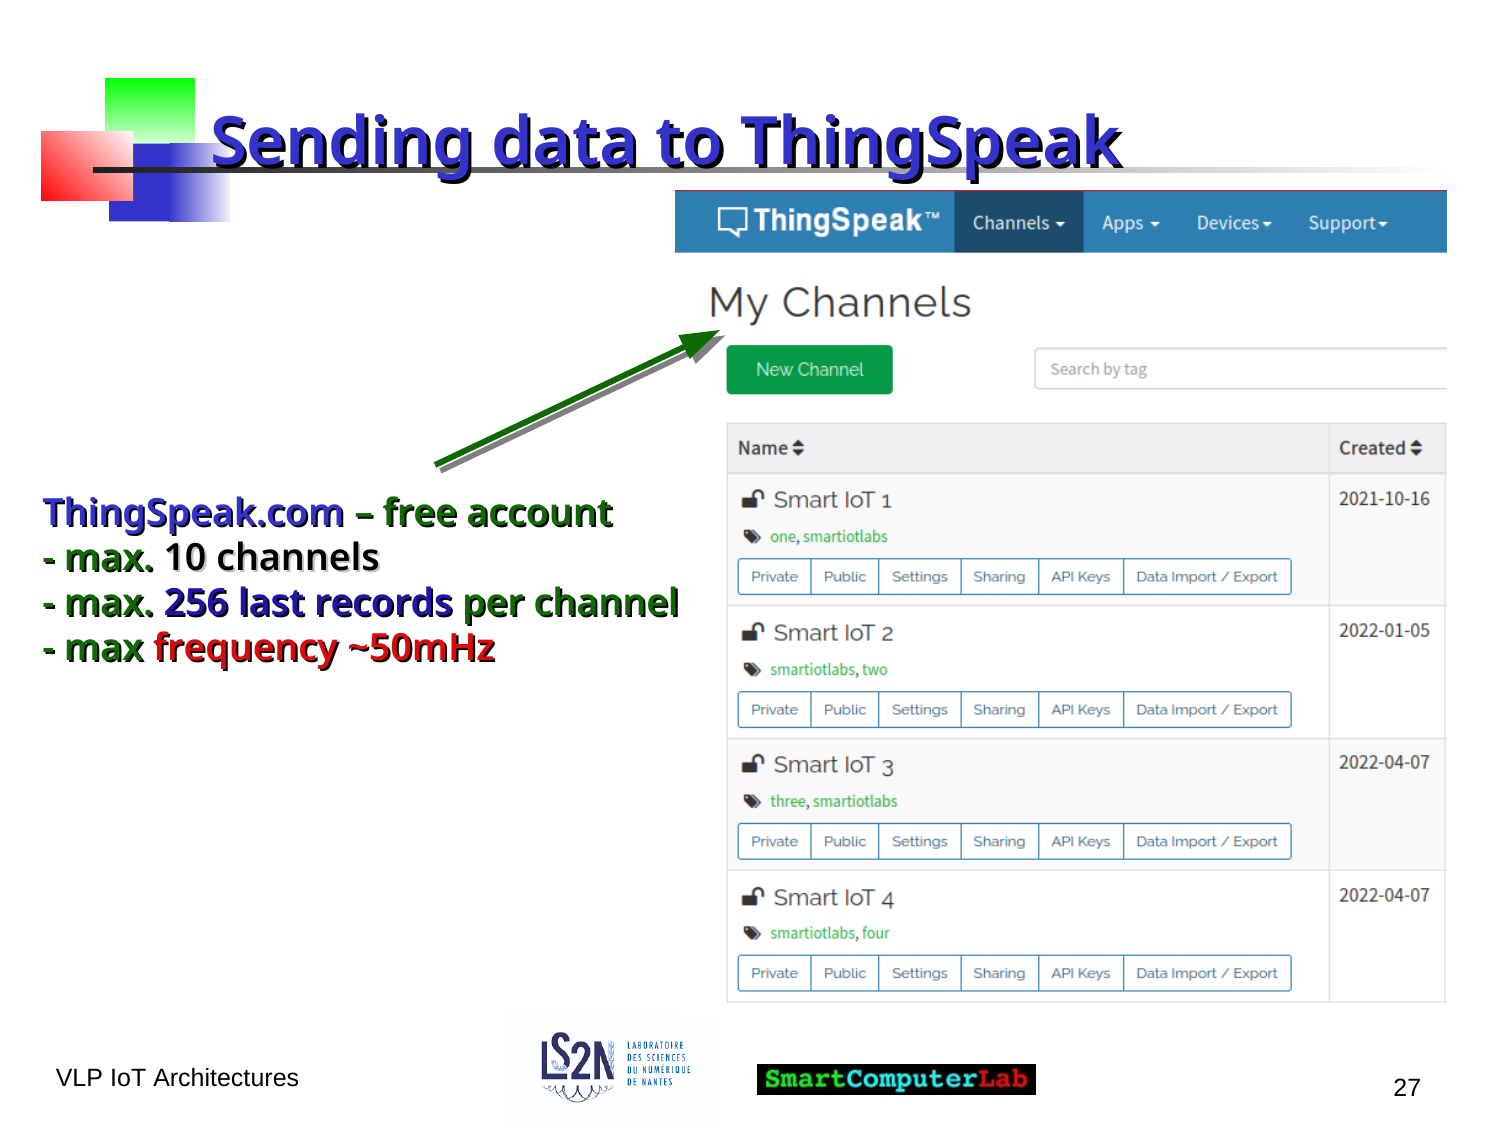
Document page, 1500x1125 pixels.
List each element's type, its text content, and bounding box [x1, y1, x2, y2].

picture [757, 1064, 1036, 1095]
text_box ThingSpeak.com – free account - max. 10 channels - max. 256 last records per channel - max frequency ~50mHz [27, 480, 719, 706]
title Sending data to ThingSpeak [195, 90, 1485, 186]
picture [510, 190, 1447, 1125]
